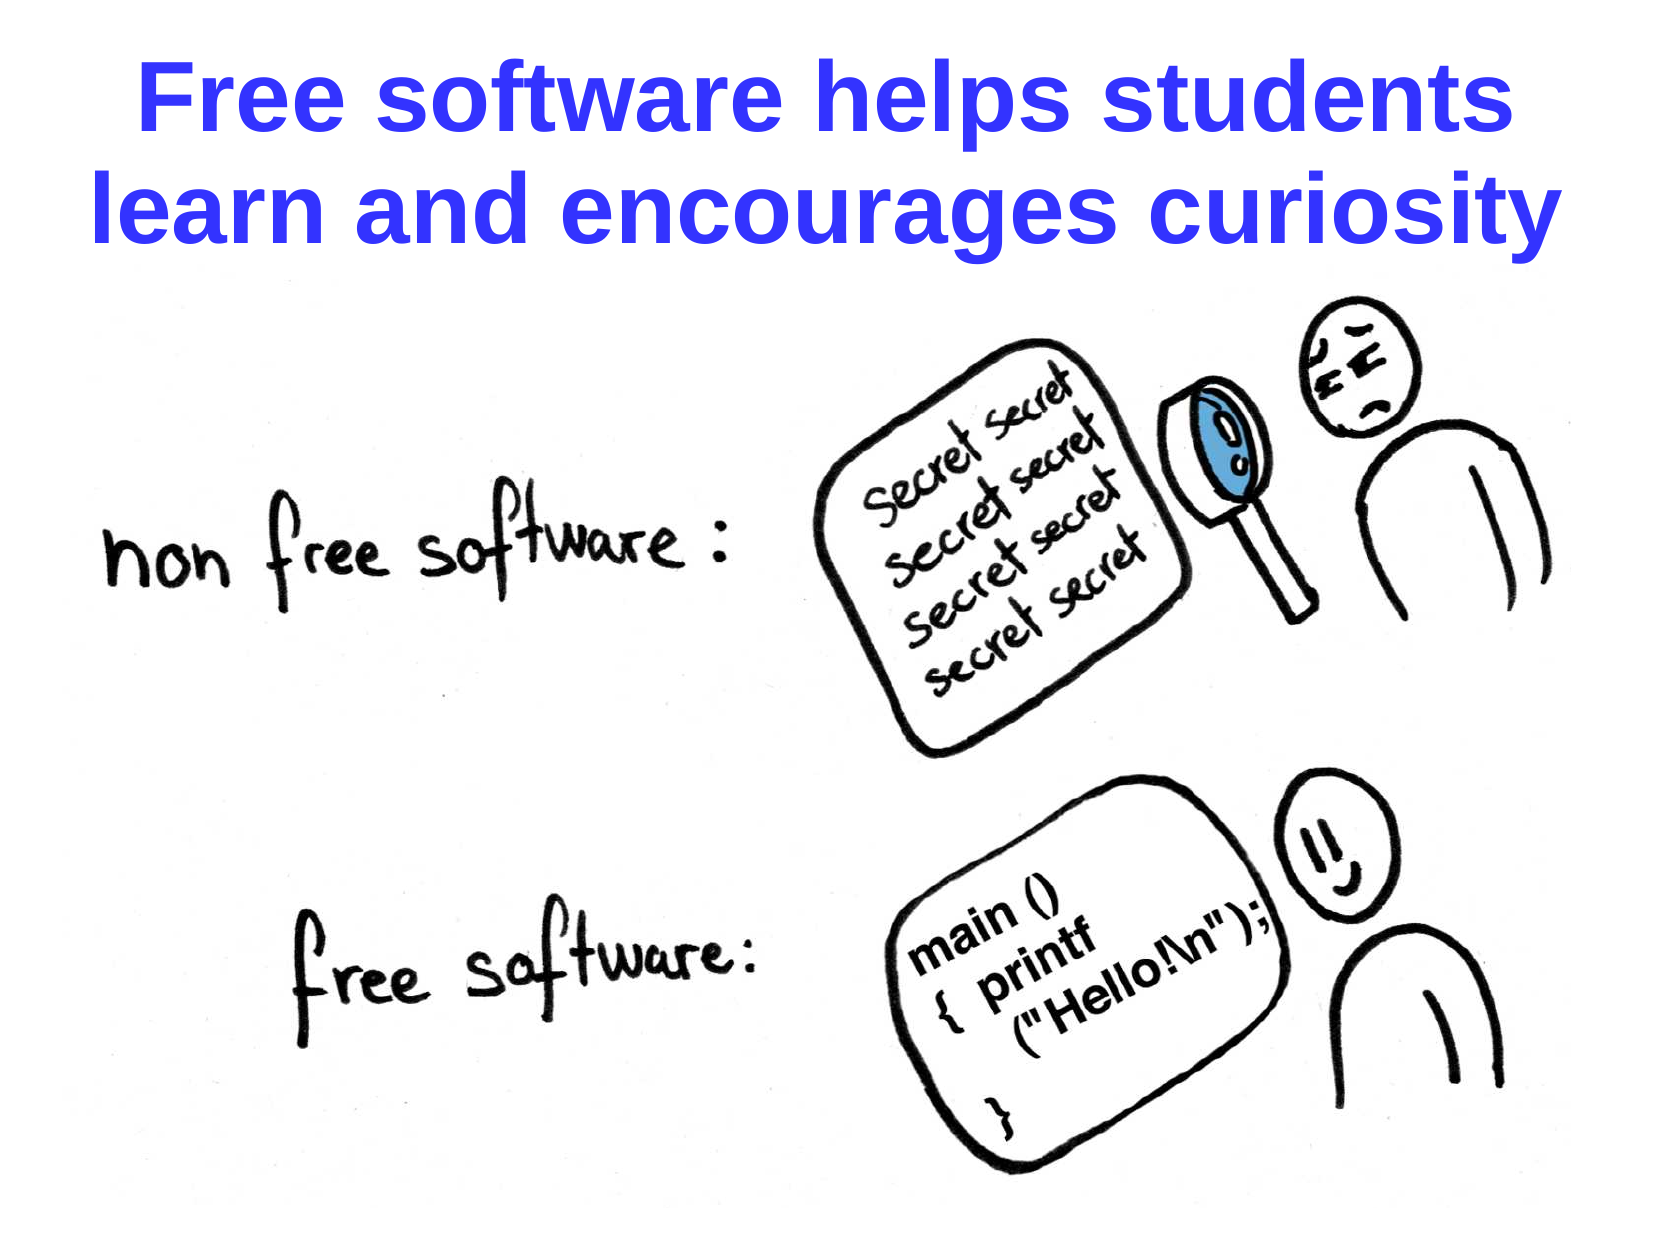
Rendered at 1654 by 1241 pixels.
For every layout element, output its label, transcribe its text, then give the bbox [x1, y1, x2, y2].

title Free software helps students learn and encourages curiosity [82, 0, 1571, 340]
picture [62, 264, 1571, 1208]
